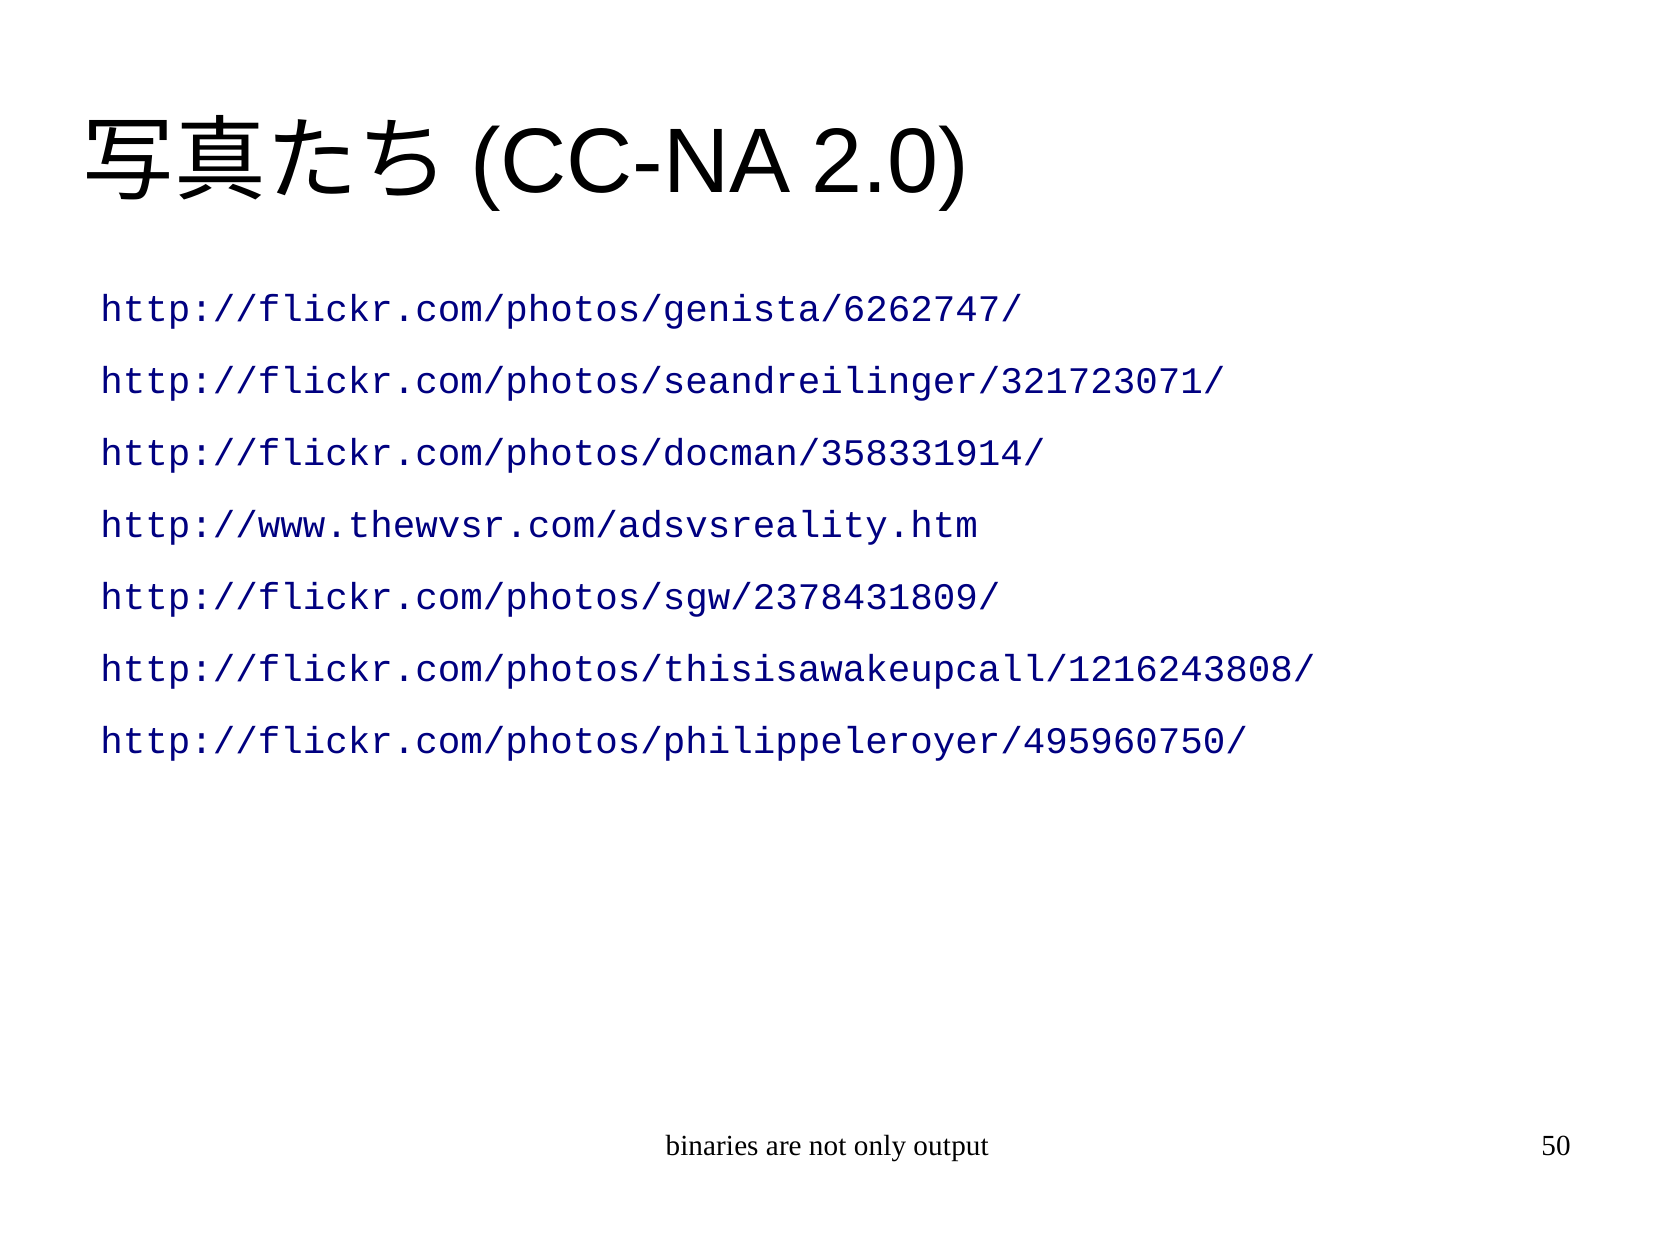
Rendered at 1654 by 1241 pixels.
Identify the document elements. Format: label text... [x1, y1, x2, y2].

title 写真たち (CC-NA 2.0) [82, 56, 1571, 250]
list http://flickr.com/photos/genista/6262747/ http://flickr.com/photos/seandreilinger/321723071/ http://flickr.com/photos/docman/358331914/ http://www.thewvsr.com/adsvsreality.htm http://flickr.com/photos/sgw/2378431809/ http://flickr.com/photos/thisisawakeupcall/1216243808/ http://flickr.com/photos/philippeleroyer/495960750/ [82, 290, 1571, 1149]
